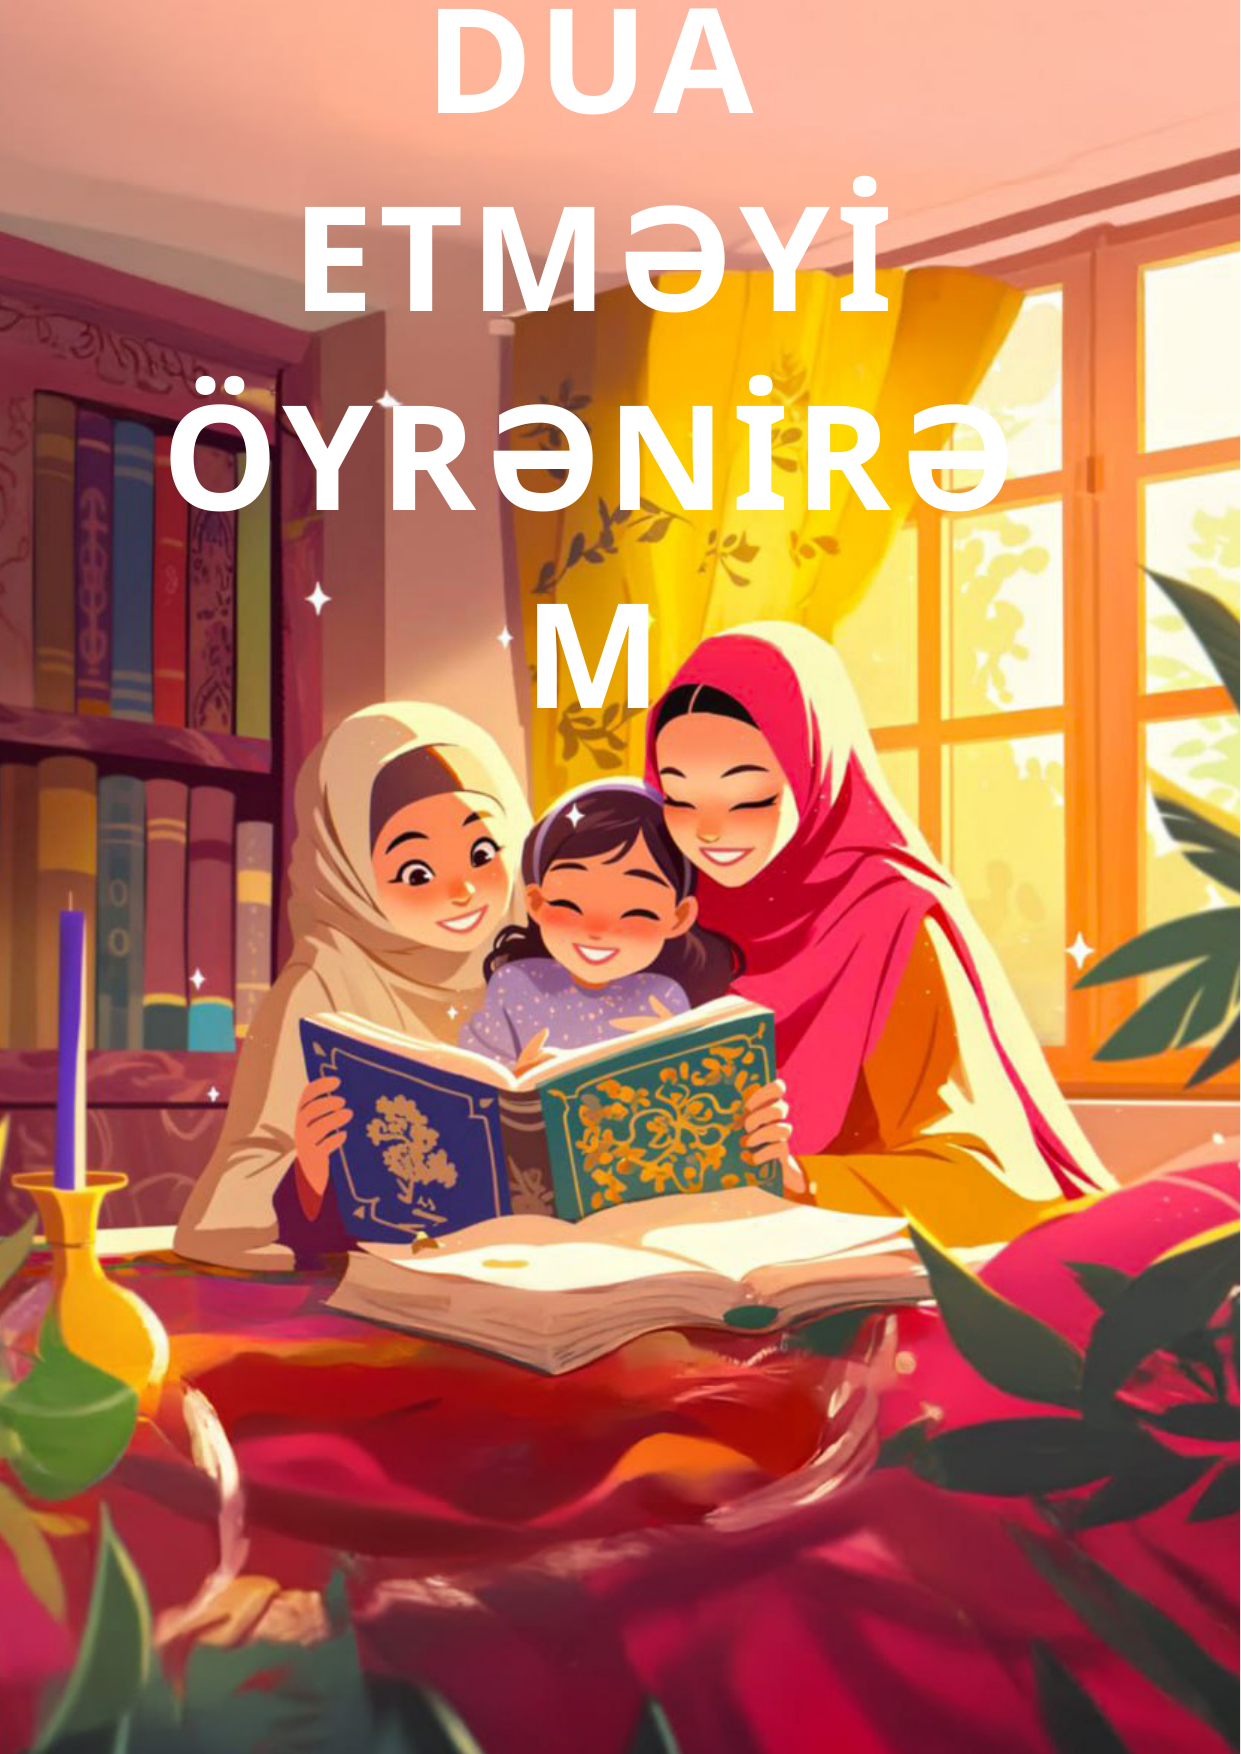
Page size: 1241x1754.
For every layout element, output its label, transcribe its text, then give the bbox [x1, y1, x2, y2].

picture [0, 0, 1241, 1754]
text_box DUA ETMƏYİ ÖYRƏNİRƏM [147, 174, 1152, 534]
